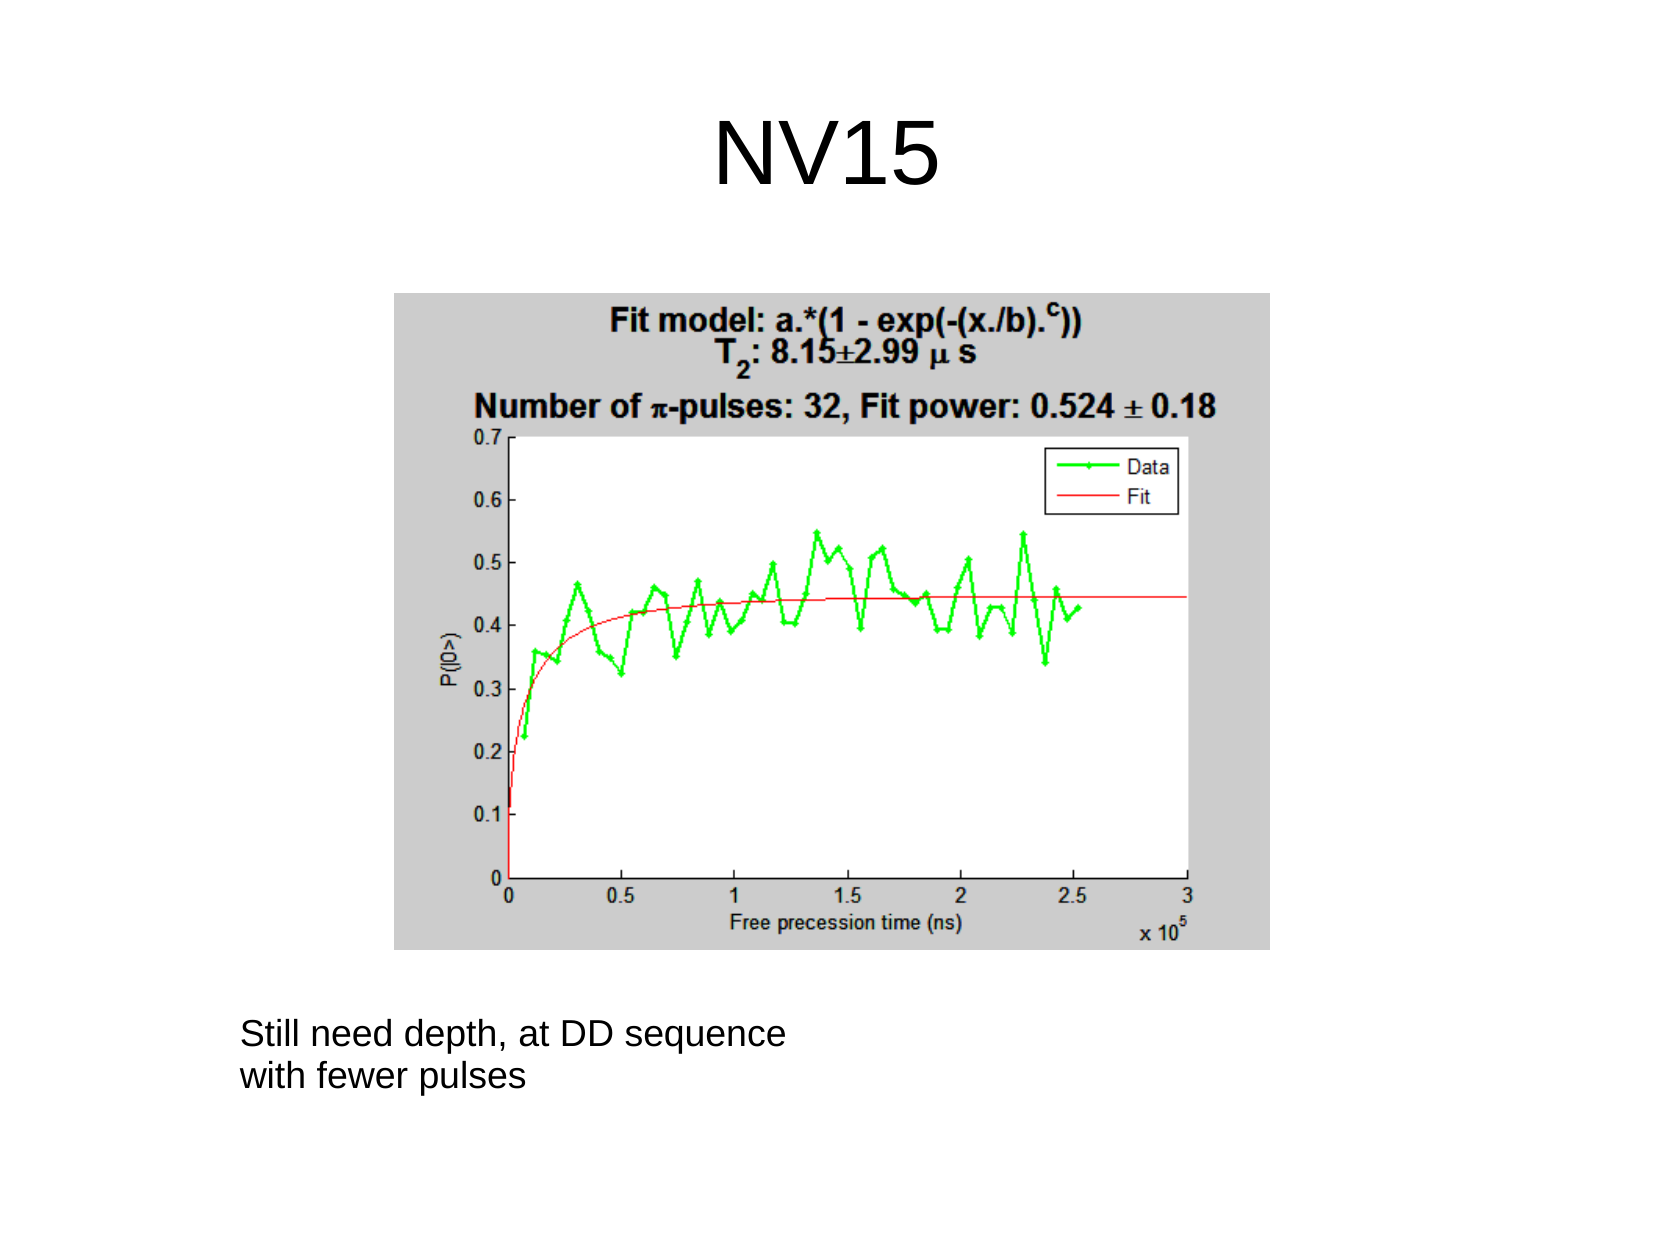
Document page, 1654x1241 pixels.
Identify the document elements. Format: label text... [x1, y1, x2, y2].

title NV15 [82, 49, 1571, 257]
picture [394, 293, 1270, 950]
text_box Still need depth, at DD sequence with fewer pulses [225, 1005, 871, 1104]
